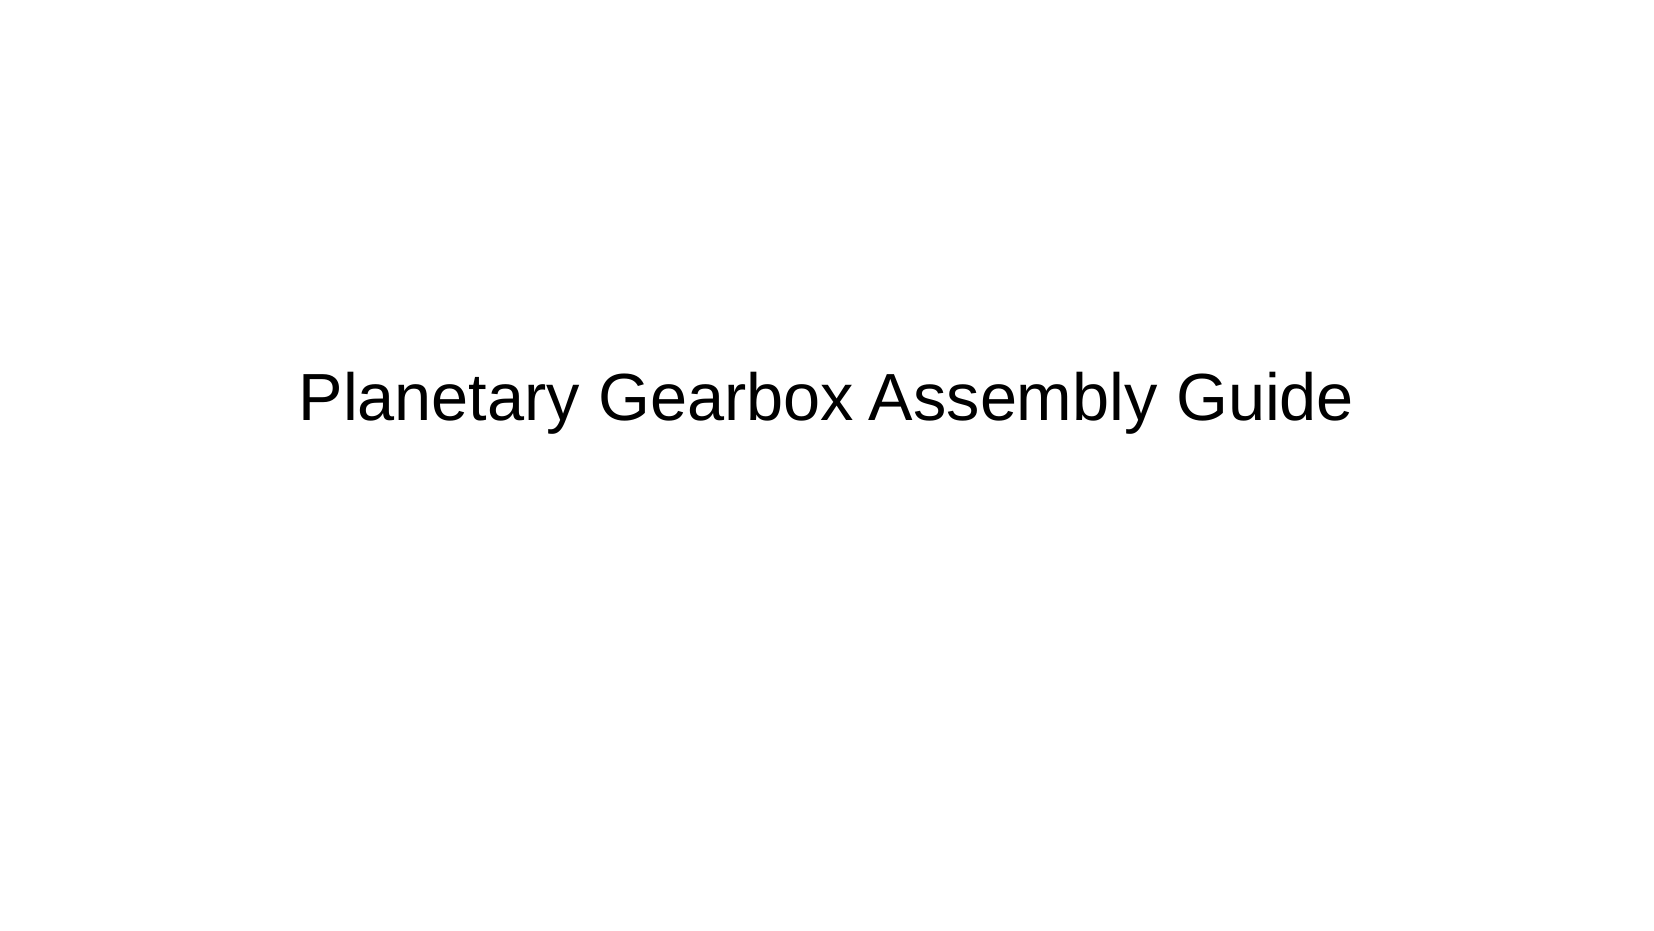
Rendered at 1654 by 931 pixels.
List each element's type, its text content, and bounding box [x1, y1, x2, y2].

subtitle Planetary Gearbox Assembly Guide [82, 37, 1571, 757]
